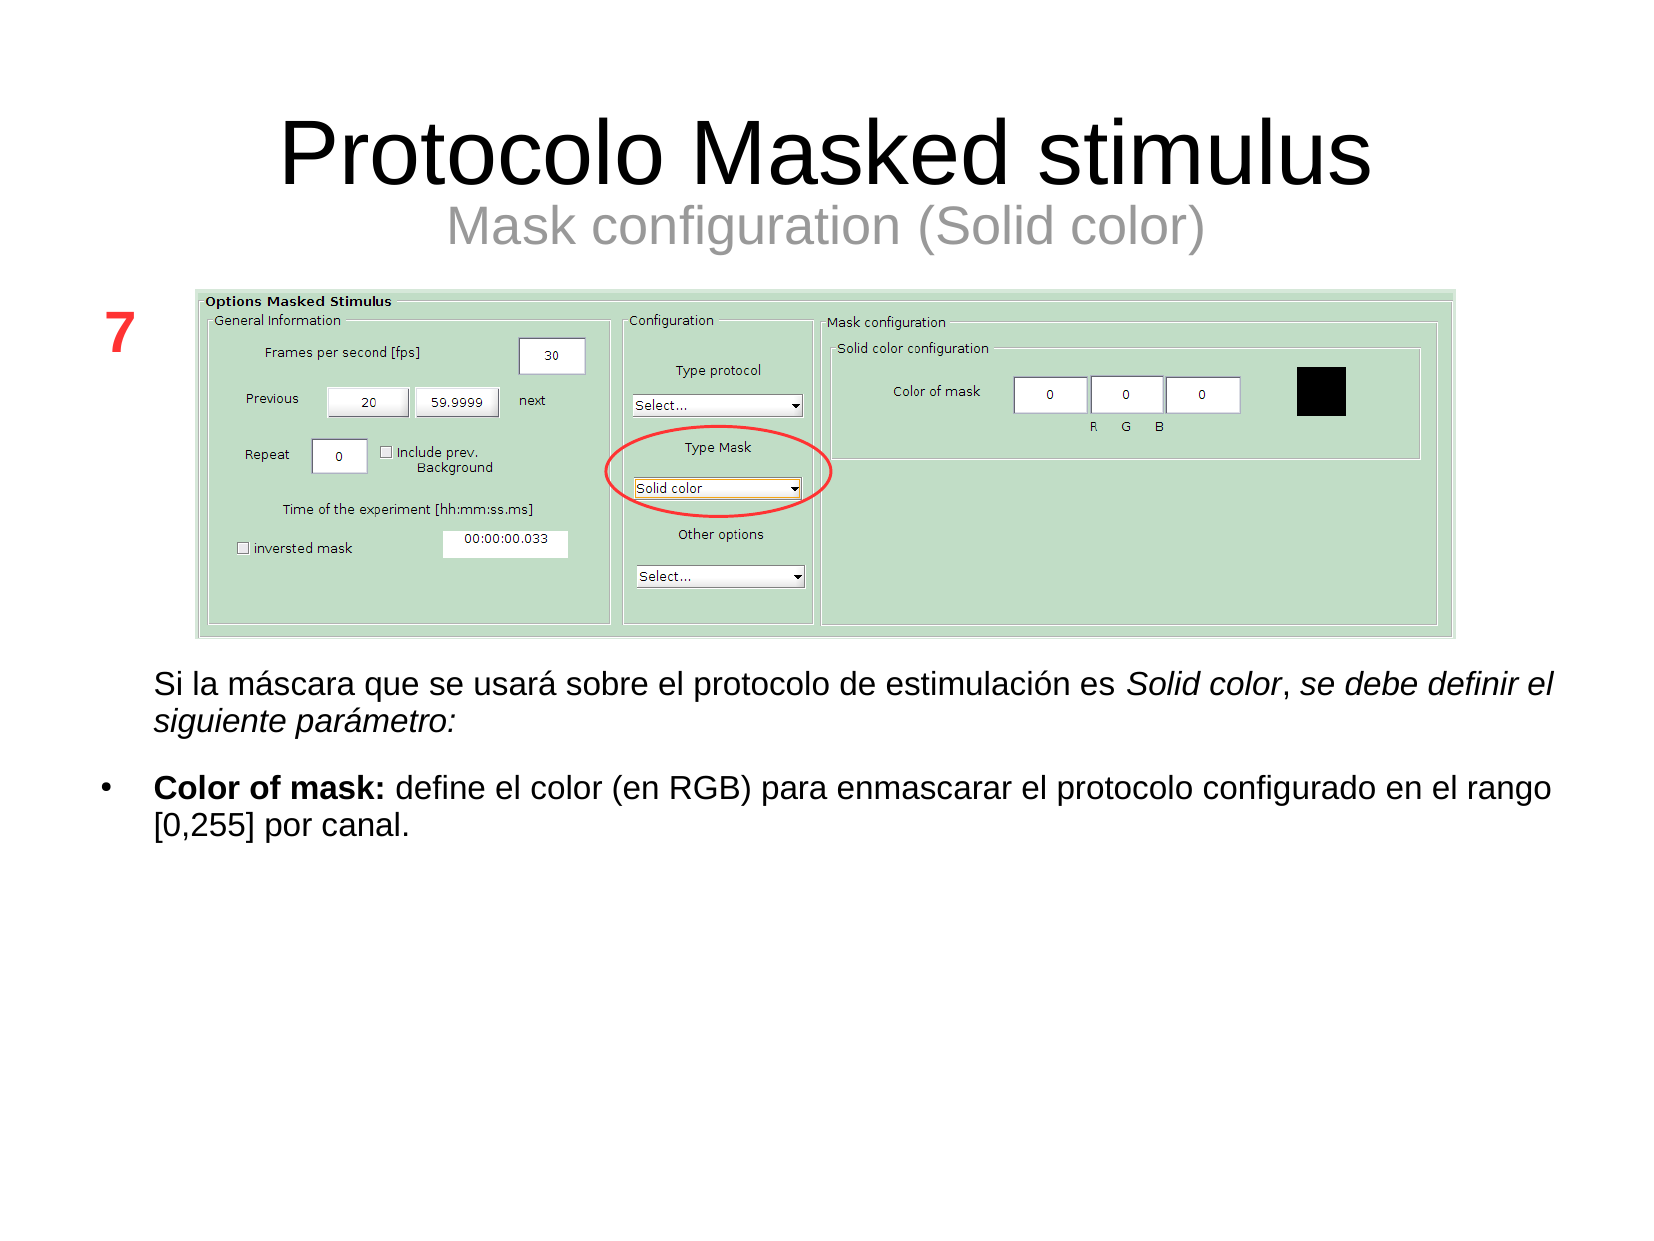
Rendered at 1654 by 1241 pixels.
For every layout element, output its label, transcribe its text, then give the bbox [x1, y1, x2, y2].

title Protocolo Masked stimulus [82, 49, 1571, 195]
list Si la máscara que se usará sobre el protocolo de estimulación es Solid color, se debe definir el siguiente parámetro: Color of mask: define el color (en RGB) para enmascarar el protocolo configurado en el rango [0,255] por canal. [82, 665, 1571, 1009]
picture [195, 289, 1456, 639]
title Mask configuration (Solid color) [82, 195, 1571, 257]
text_box 7 [90, 292, 151, 373]
